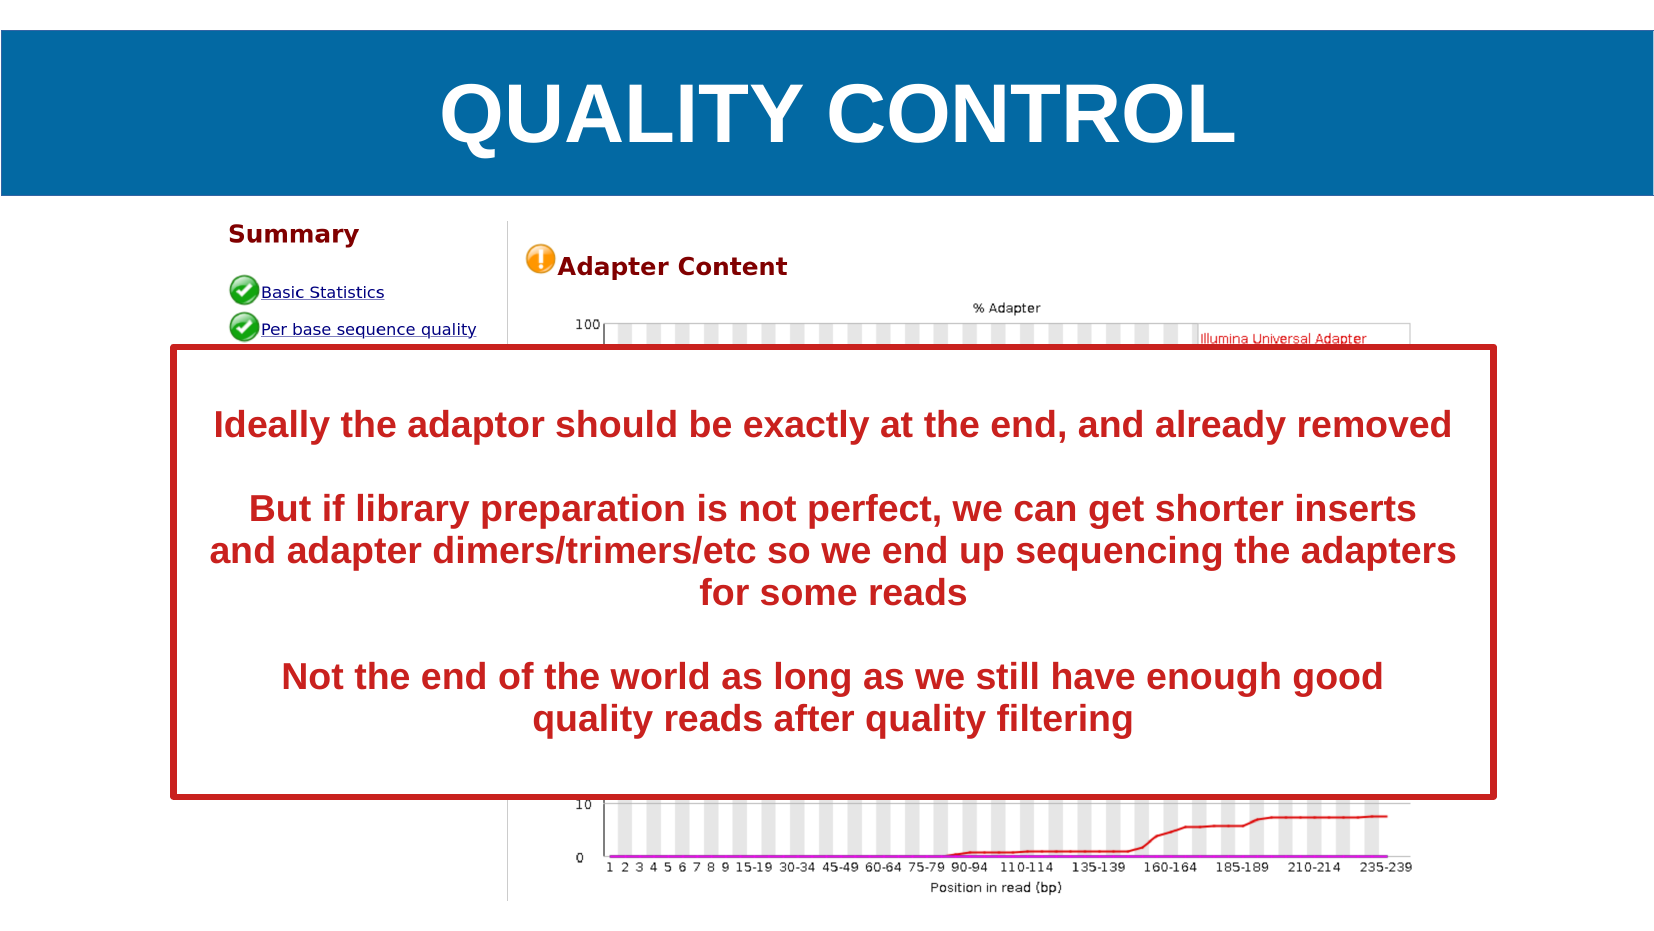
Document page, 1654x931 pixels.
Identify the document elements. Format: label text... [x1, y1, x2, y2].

text_box QUALITY CONTROL [388, 59, 1289, 168]
text_box [1, 30, 1654, 196]
picture [218, 797, 1434, 901]
picture [218, 221, 1434, 346]
text_box Ideally the adaptor should be exactly at the end, and already removed But if library preparation is not perfect, we can get shorter inserts and adapter dimers/trimers/etc so we end up sequencing the adapters for some reads Not the end of the world as long as we still have enough good quality reads after quality filtering [173, 346, 1494, 797]
